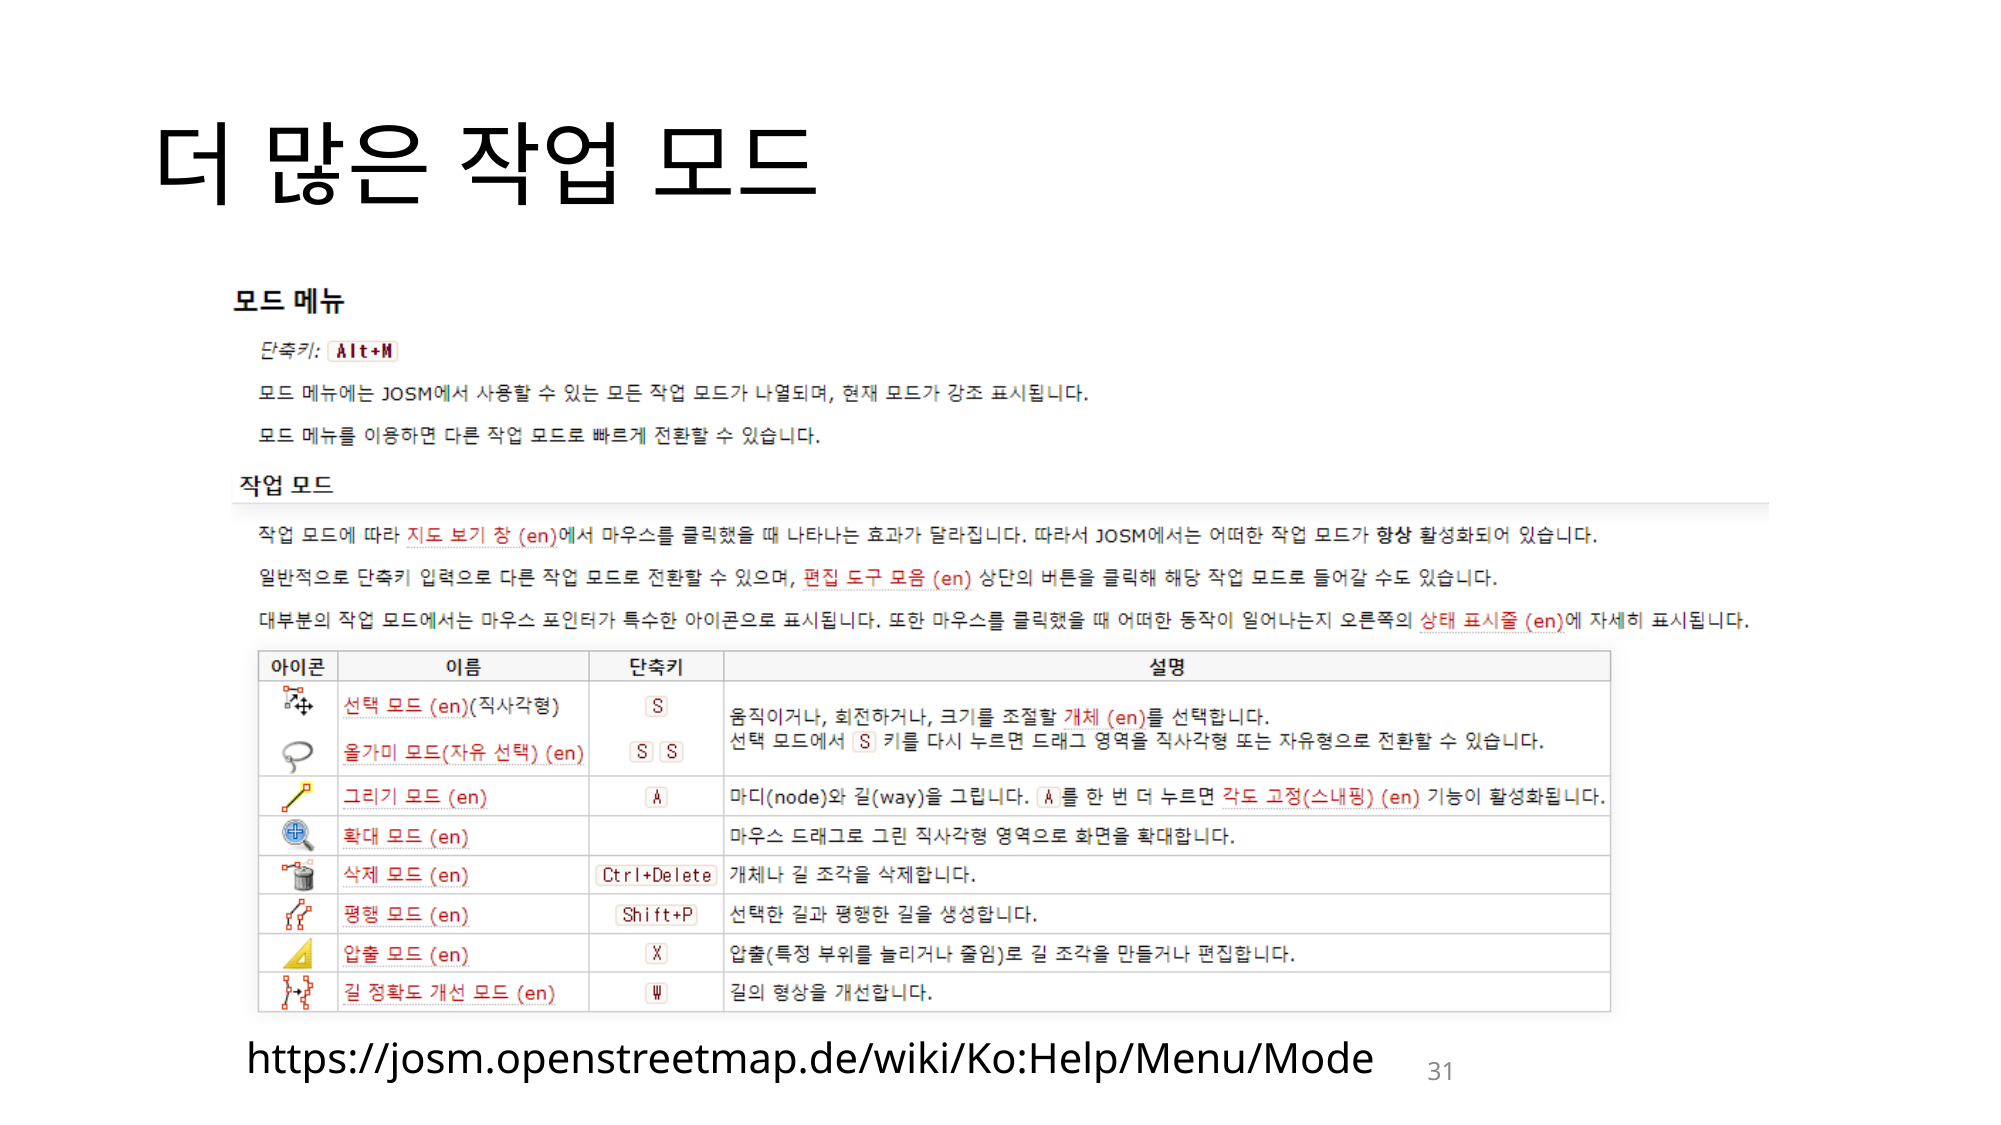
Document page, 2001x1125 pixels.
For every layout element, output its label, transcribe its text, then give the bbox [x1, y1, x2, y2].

text_box https://josm.openstreetmap.de/wiki/Ko:Help/Menu/Mode [231, 1024, 1635, 1106]
title 더 많은 작업 모드 [137, 59, 1863, 278]
text_box <숫자> [1412, 1042, 1863, 1103]
picture [231, 277, 1769, 1024]
